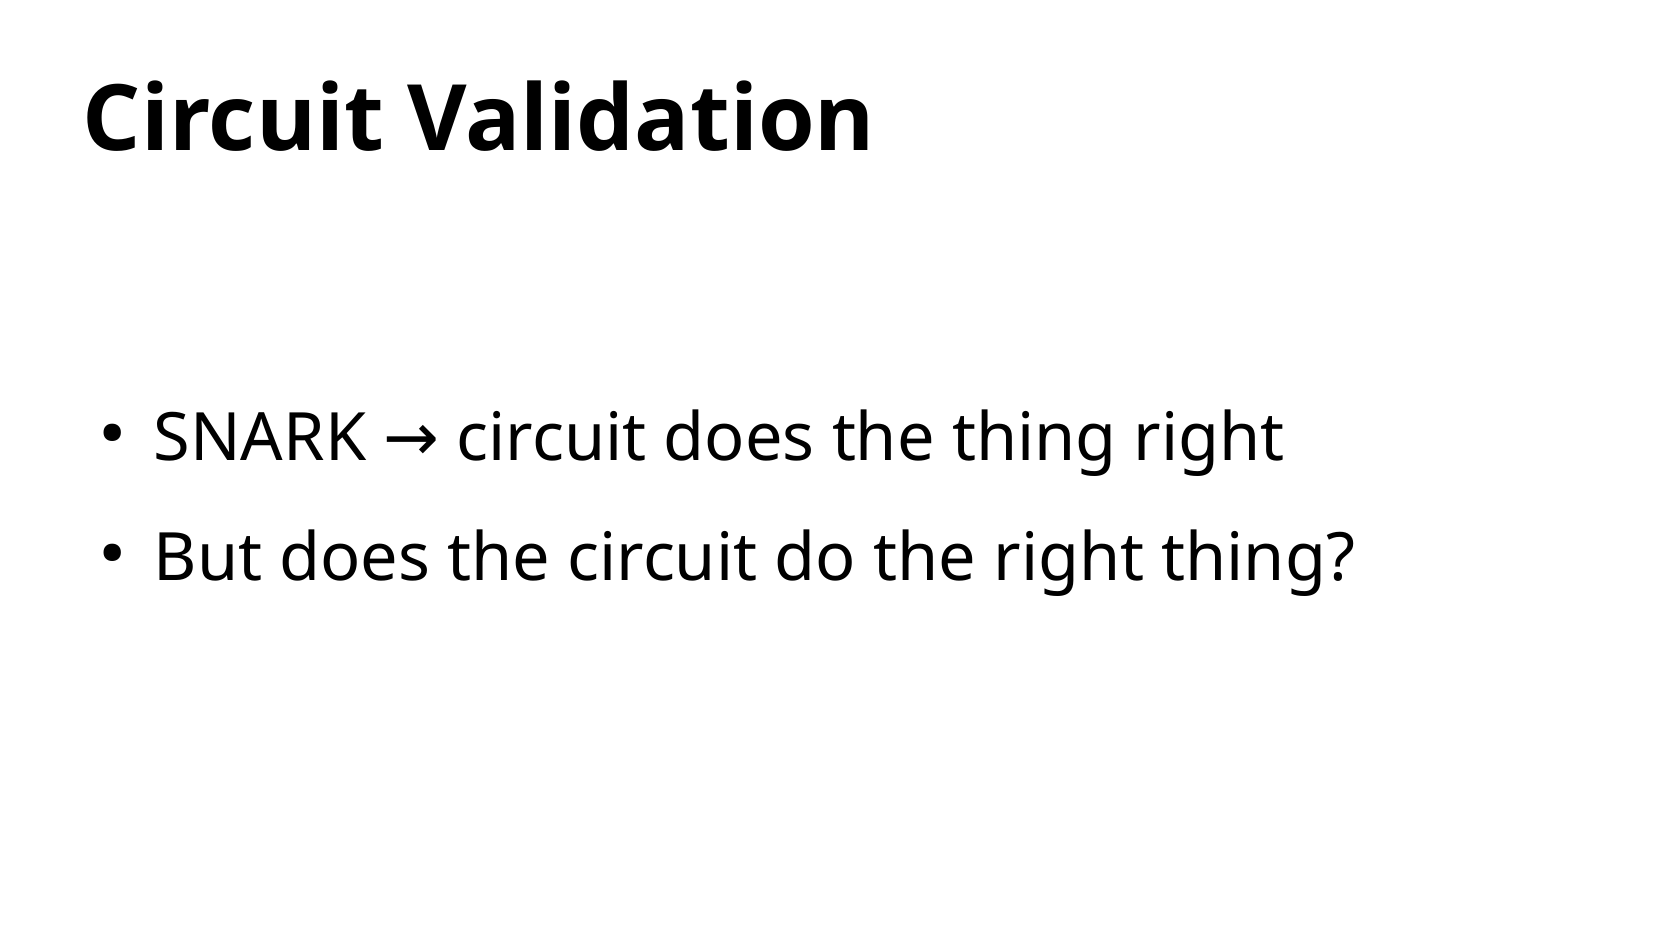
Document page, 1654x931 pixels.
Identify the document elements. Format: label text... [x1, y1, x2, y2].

title Circuit Validation [82, 37, 1571, 193]
list SNARK → circuit does the thing right But does the circuit do the right thing? [82, 388, 1571, 644]
